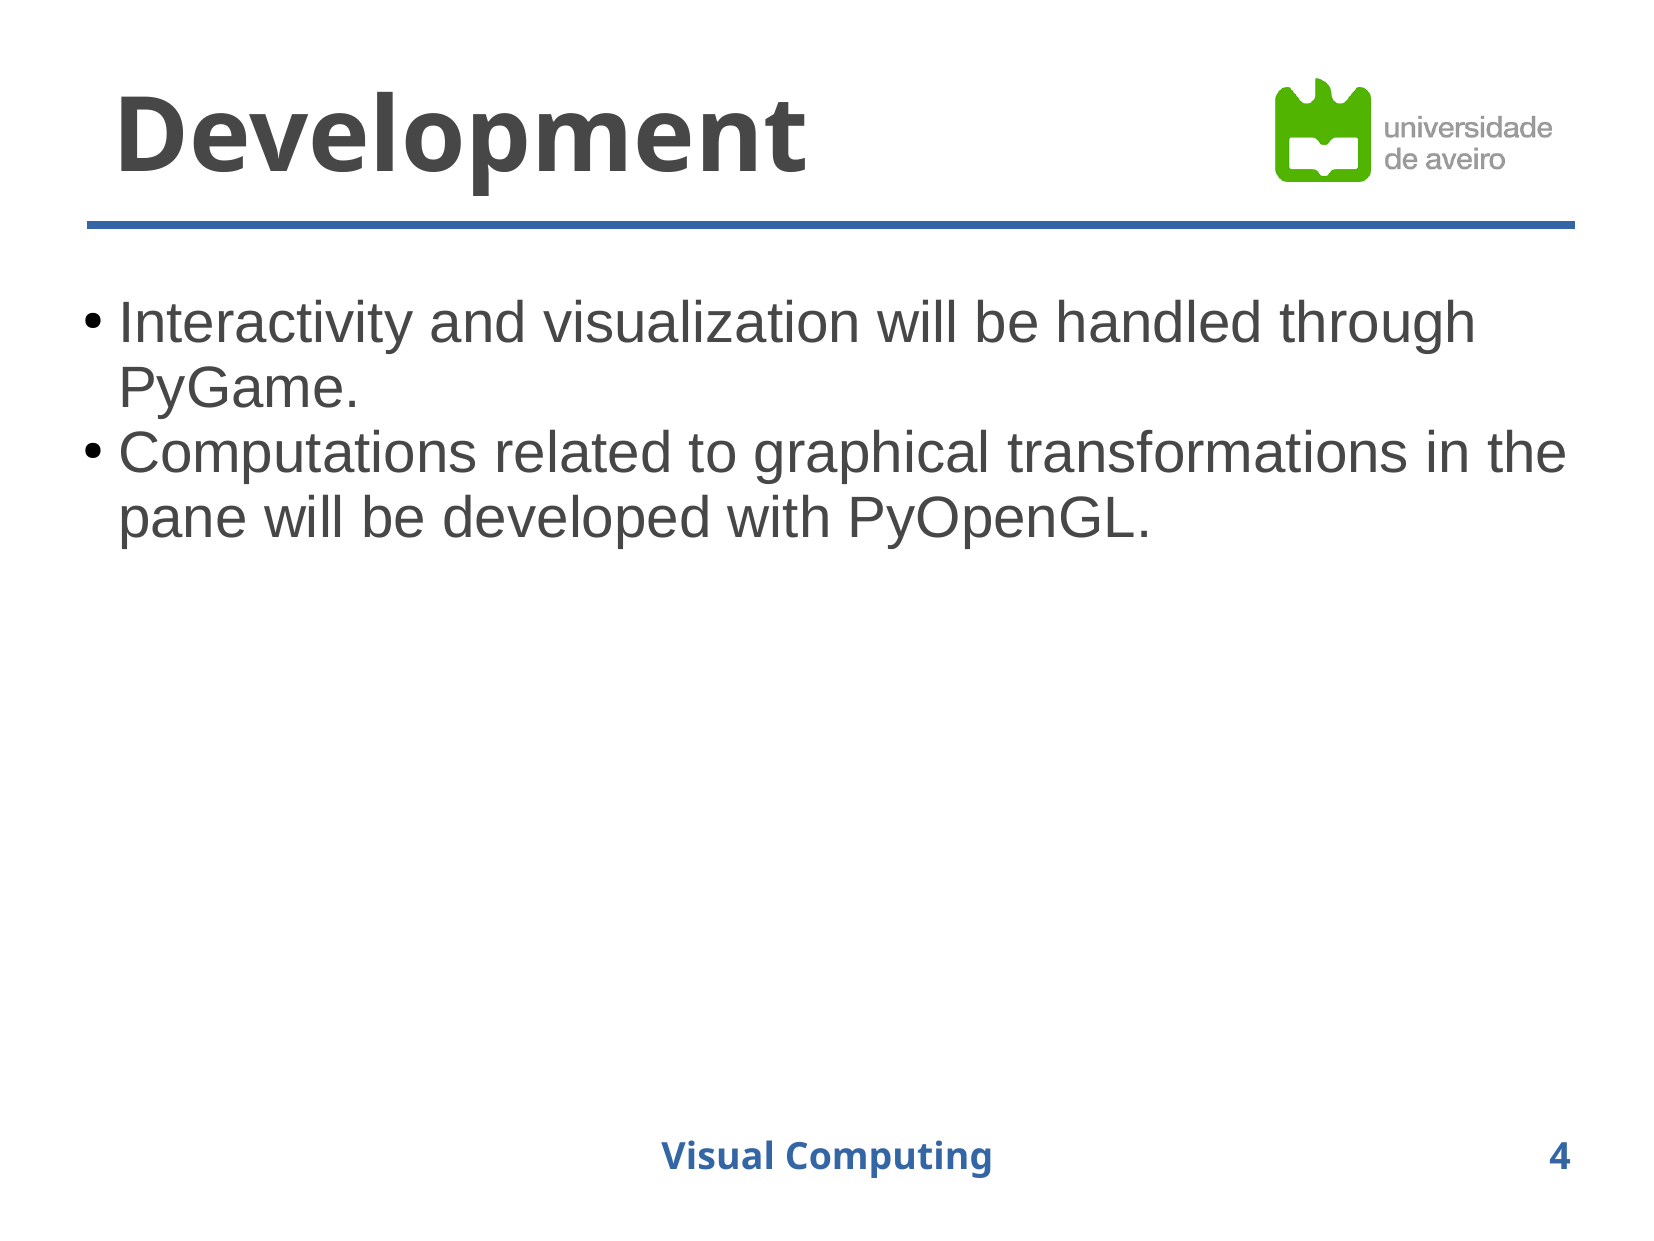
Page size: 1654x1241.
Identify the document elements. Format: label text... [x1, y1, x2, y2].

subtitle Interactivity and visualization will be handled through PyGame. Computations related to graphical transformations in the pane will be developed with PyOpenGL. [82, 290, 1571, 1010]
picture [1546, 78, 1552, 182]
title Development [112, 37, 1546, 225]
